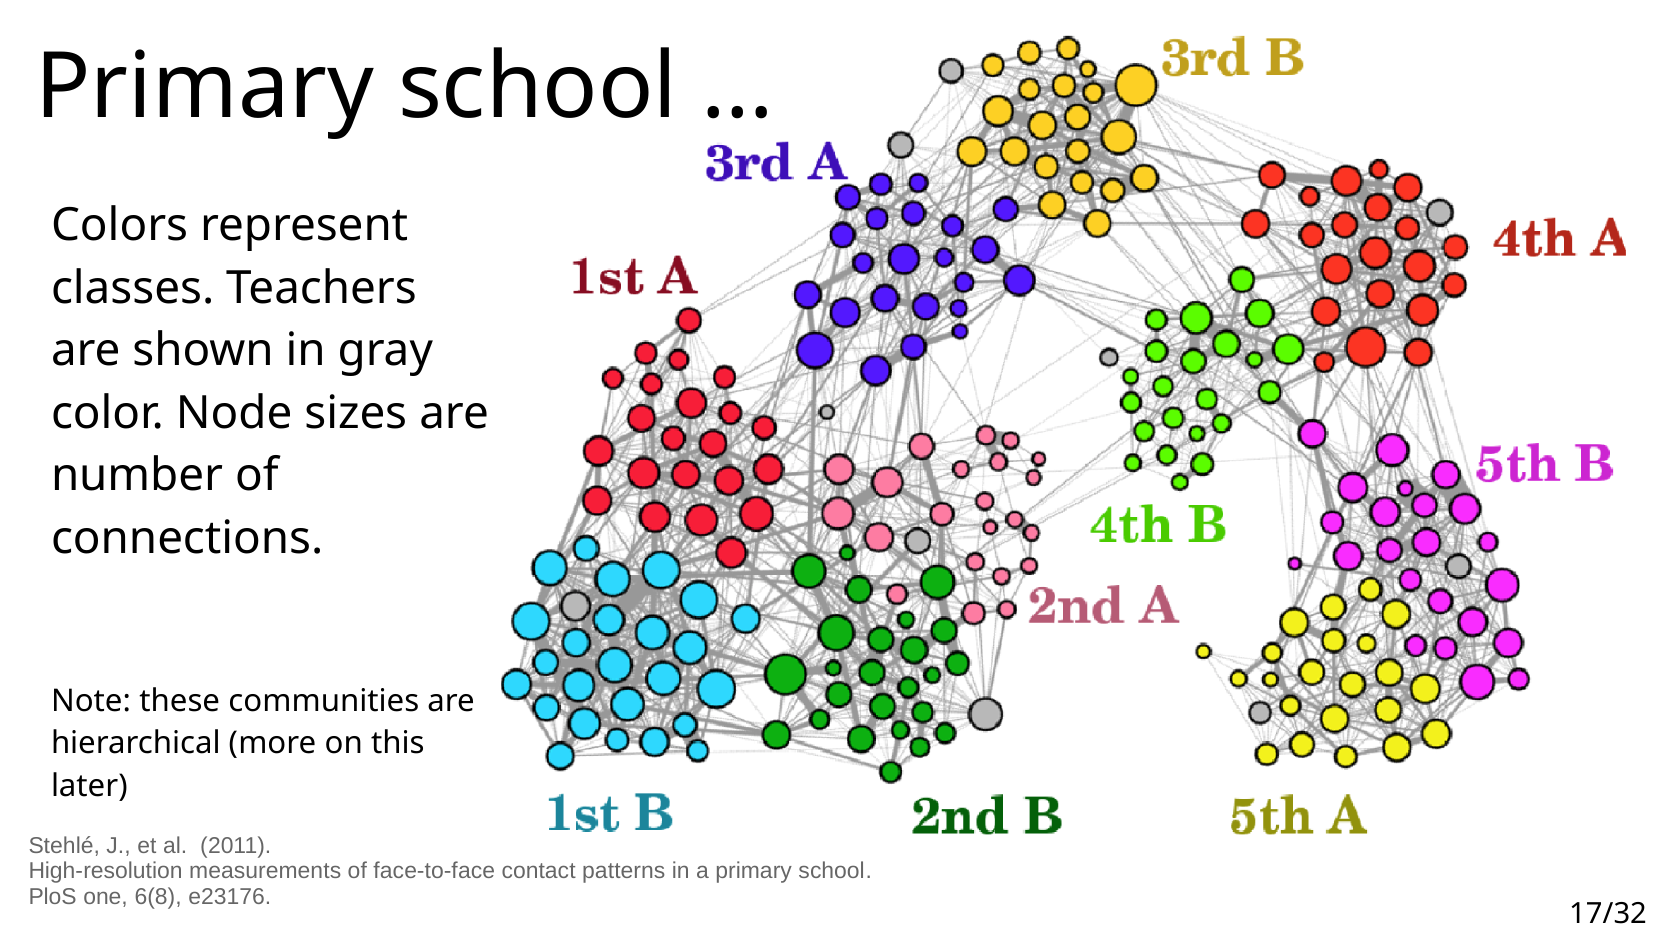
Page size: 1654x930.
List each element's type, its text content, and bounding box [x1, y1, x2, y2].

picture [495, 29, 1632, 841]
text_box Stehlé, J., et al. (2011). High-resolution measurements of face-to-face contact patterns in a primary school. PloS one, 6(8), e23176. [13, 825, 901, 917]
text_box Colors represent classes. Teachers are shown in gray color. Node sizes are number of connections. Note: these communities are hierarchical (more on this later) [36, 184, 511, 859]
title Primary school … [35, 0, 793, 166]
